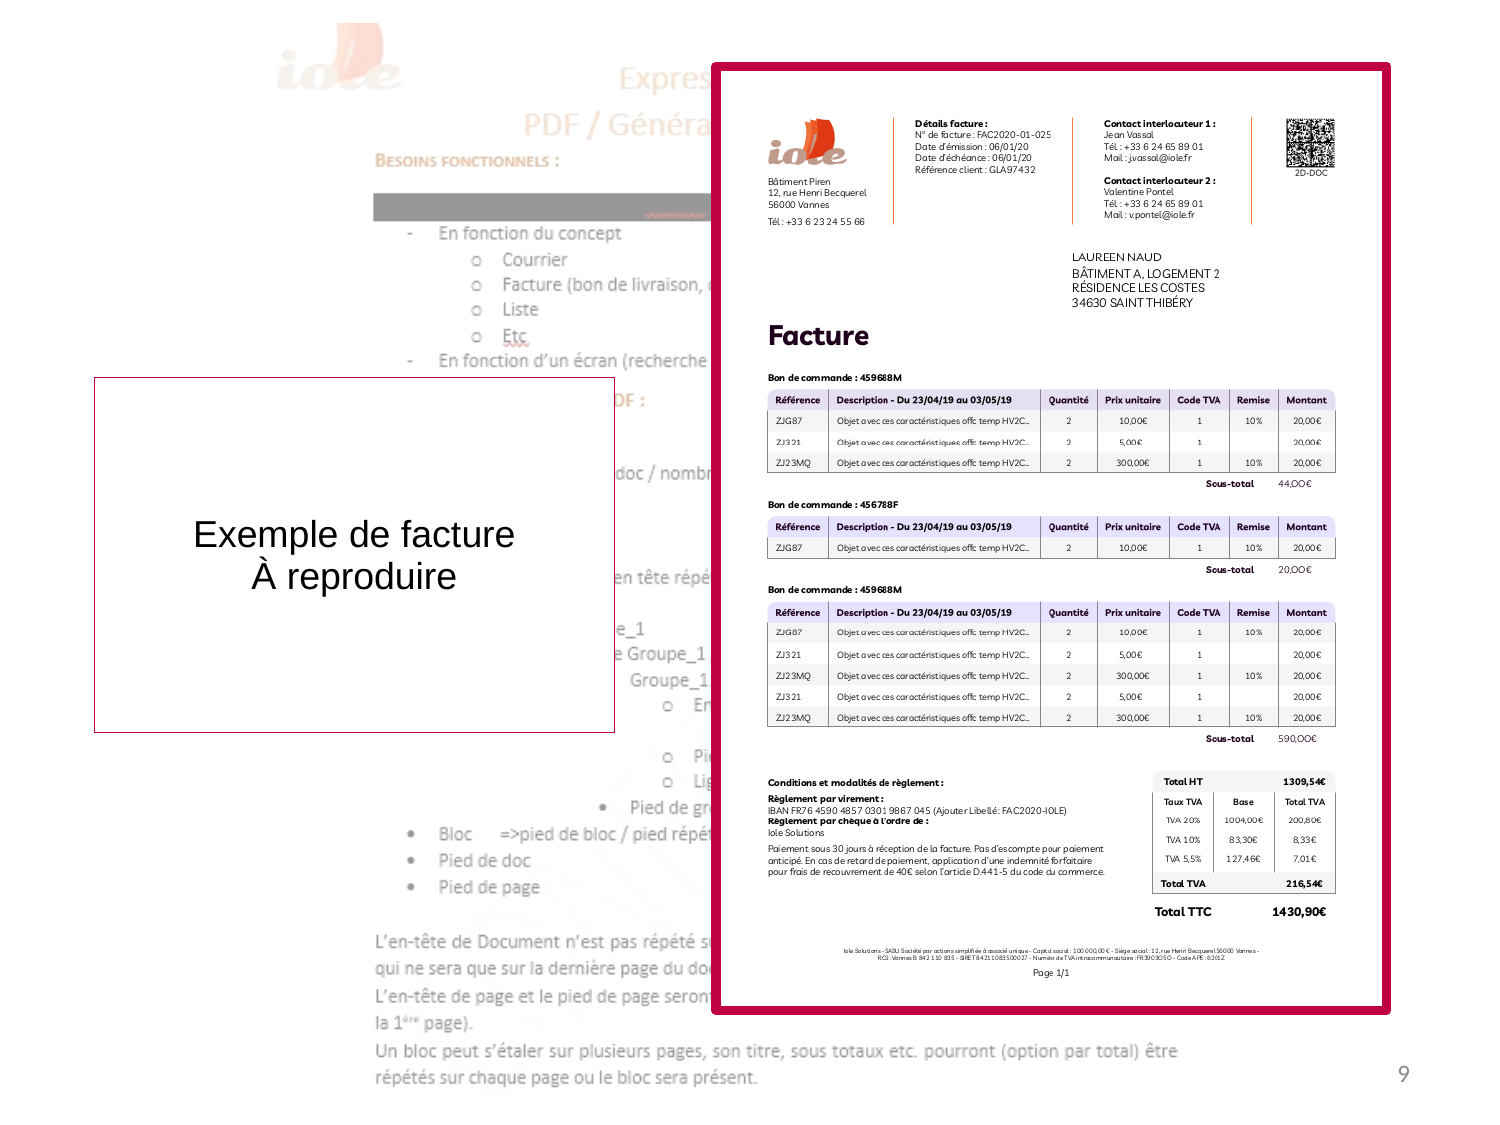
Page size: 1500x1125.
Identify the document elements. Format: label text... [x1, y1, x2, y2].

text_box Exemple de facture À reproduire [94, 377, 615, 733]
picture [271, 23, 1282, 1099]
picture [720, 70, 1382, 1006]
